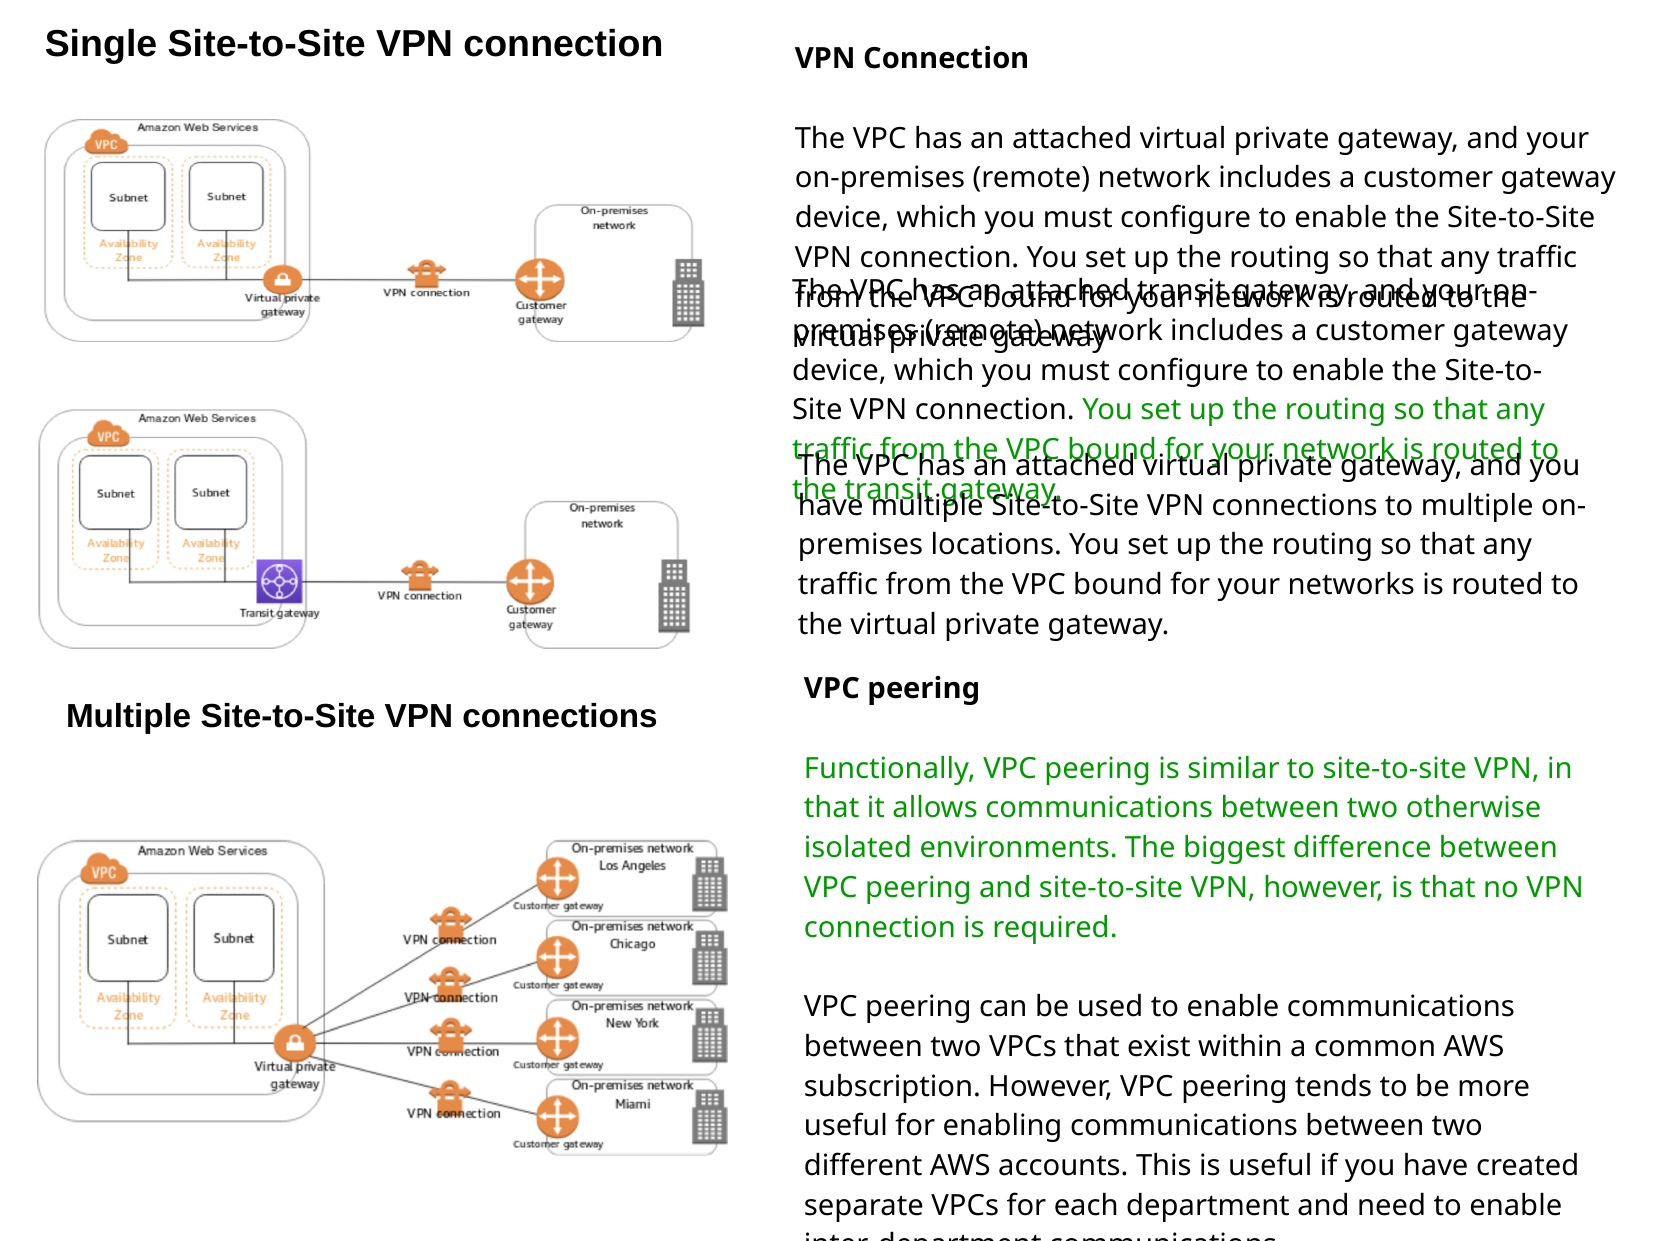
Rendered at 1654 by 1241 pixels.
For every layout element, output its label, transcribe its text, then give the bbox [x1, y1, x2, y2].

text_box VPC peering Functionally, VPC peering is similar to site-to-site VPN, in that it allows communications between two otherwise isolated environments. The biggest difference between VPC peering and site-to-site VPN, however, is that no VPN connection is required. VPC peering can be used to enable communications between two VPCs that exist within a common AWS subscription. However, VPC peering tends to be more useful for enabling communications between two different AWS accounts. This is useful if you have created separate VPCs for each department and need to enable inter-department communications. AWS allows you to set up a VPC peering connection between a VPC that is associated with an AWS account, and another VPC that is associated with a different AWS account. [789, 660, 1621, 1181]
text_box The VPC has an attached virtual private gateway, and you have multiple Site-to-Site VPN connections to multiple on-premises locations. You set up the routing so that any traffic from the VPC bound for your networks is routed to the virtual private gateway. [783, 436, 1606, 616]
picture [33, 104, 721, 361]
picture [30, 392, 706, 661]
picture [21, 809, 766, 1186]
text_box VPN Connection The VPC has an attached virtual private gateway, and your on-premises (remote) network includes a customer gateway device, which you must configure to enable the Site-to-Site VPN connection. You set up the routing so that any traffic from the VPC bound for your network is routed to the virtual private gateway [780, 30, 1636, 254]
text_box Single Site-to-Site VPN connection [30, 15, 781, 72]
text_box The VPC has an attached transit gateway, and your on-premises (remote) network includes a customer gateway device, which you must configure to enable the Site-to-Site VPN connection. You set up the routing so that any traffic from the VPC bound for your network is routed to the transit gateway. [777, 261, 1600, 426]
text_box Multiple Site-to-Site VPN connections [51, 690, 676, 791]
